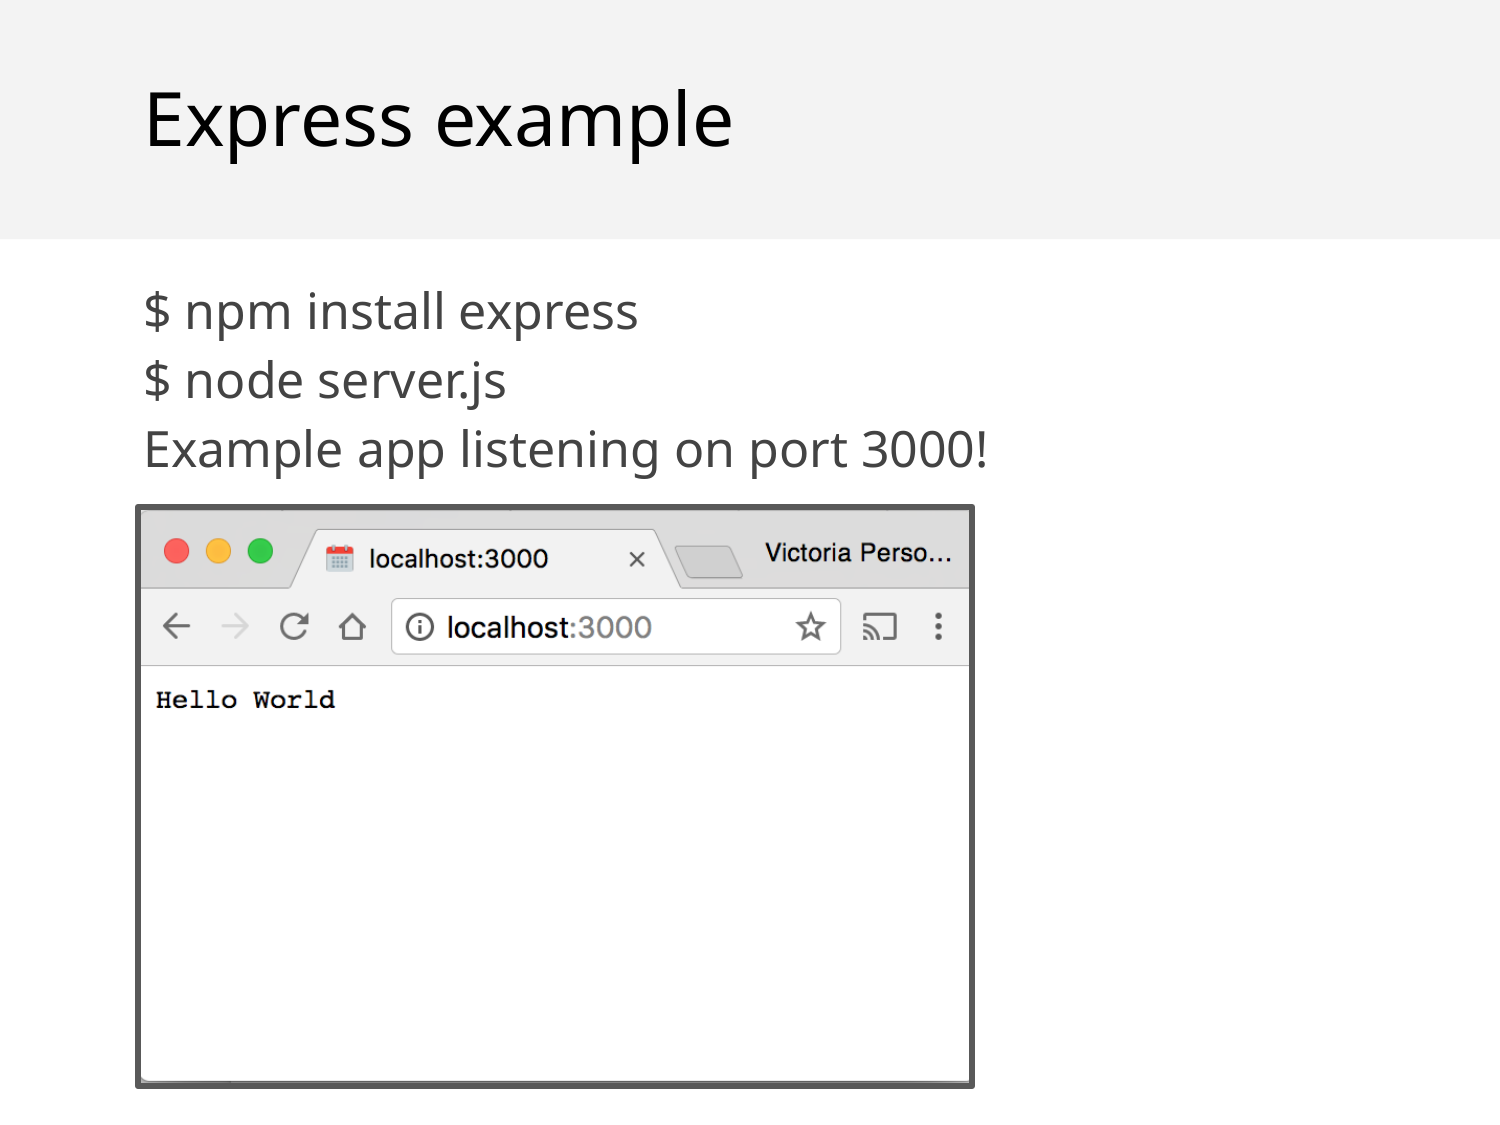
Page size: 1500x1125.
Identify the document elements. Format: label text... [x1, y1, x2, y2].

picture [141, 510, 970, 1083]
title Express example [128, 56, 1372, 183]
list $ npm install express $ node server.js Example app listening on port 3000! [128, 255, 1372, 1004]
